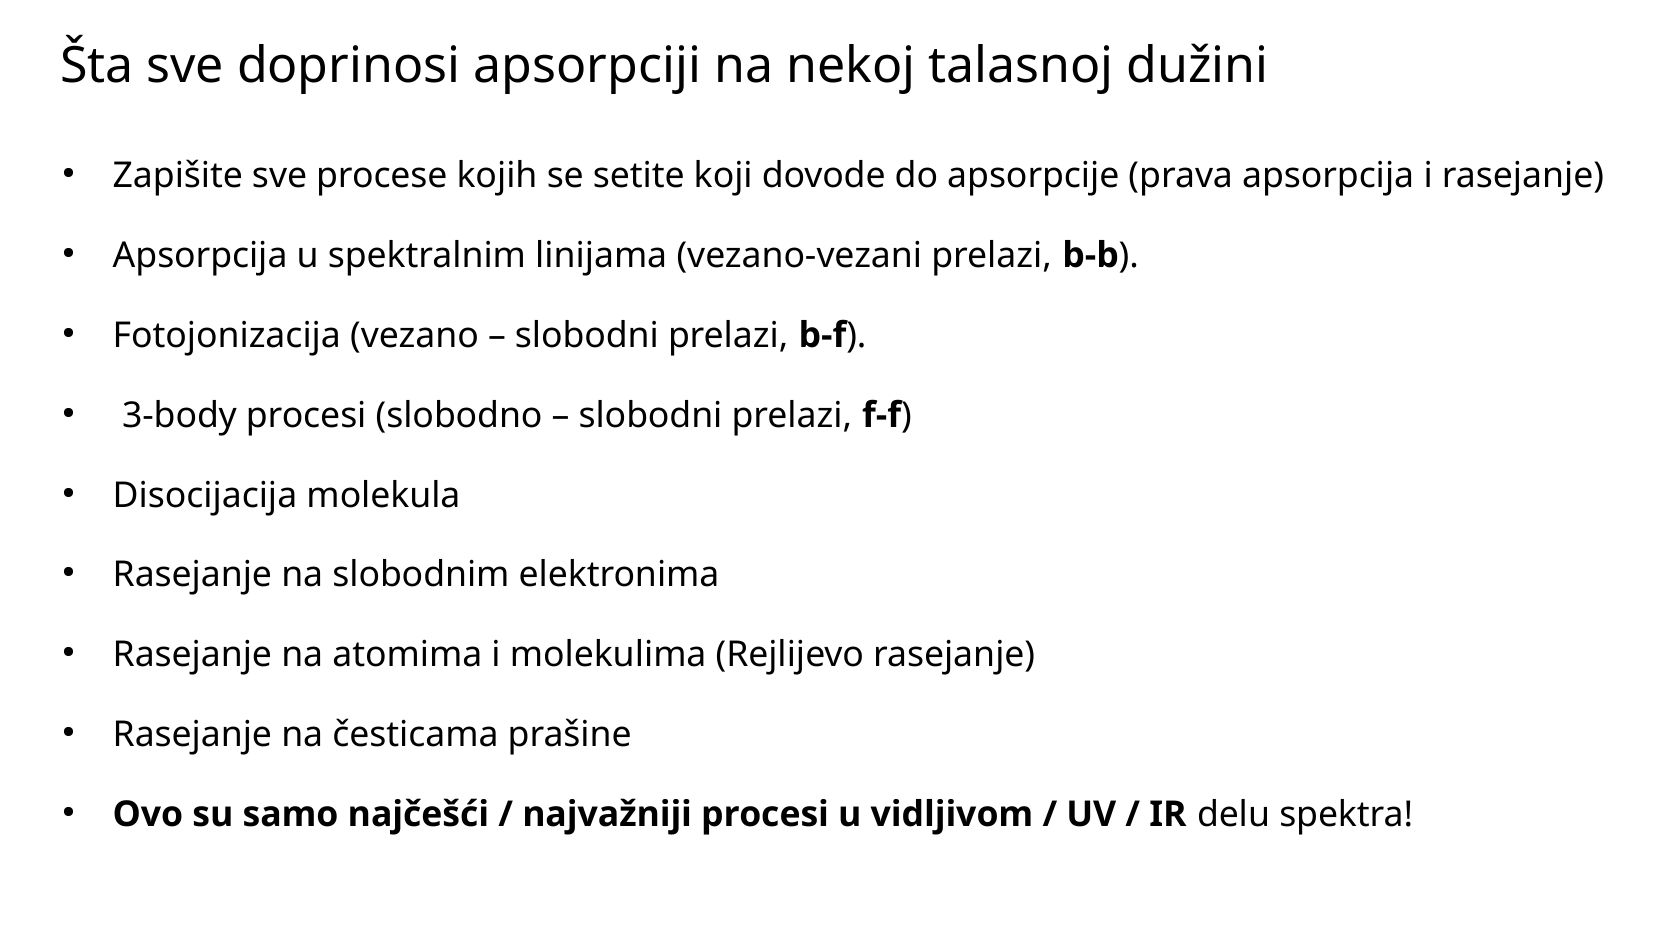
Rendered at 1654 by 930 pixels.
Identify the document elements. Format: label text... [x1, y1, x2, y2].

title Šta sve doprinosi apsorpciji na nekoj talasnoj dužini [59, 13, 1648, 113]
list Zapišite sve procese kojih se setite koji dovode do apsorpcije (prava apsorpcija i rasejanje) Apsorpcija u spektralnim linijama (vezano-vezani prelazi, b-b). Fotojonizacija (vezano – slobodni prelazi, b-f). 3-body procesi (slobodno – slobodni prelazi, f-f) Disocijacija molekula Rasejanje na slobodnim elektronima Rasejanje na atomima i molekulima (Rejlijevo rasejanje) Rasejanje na česticama prašine Ovo su samo najčešći / najvažniji procesi u vidljivom / UV / IR delu spektra! [45, 149, 1635, 880]
